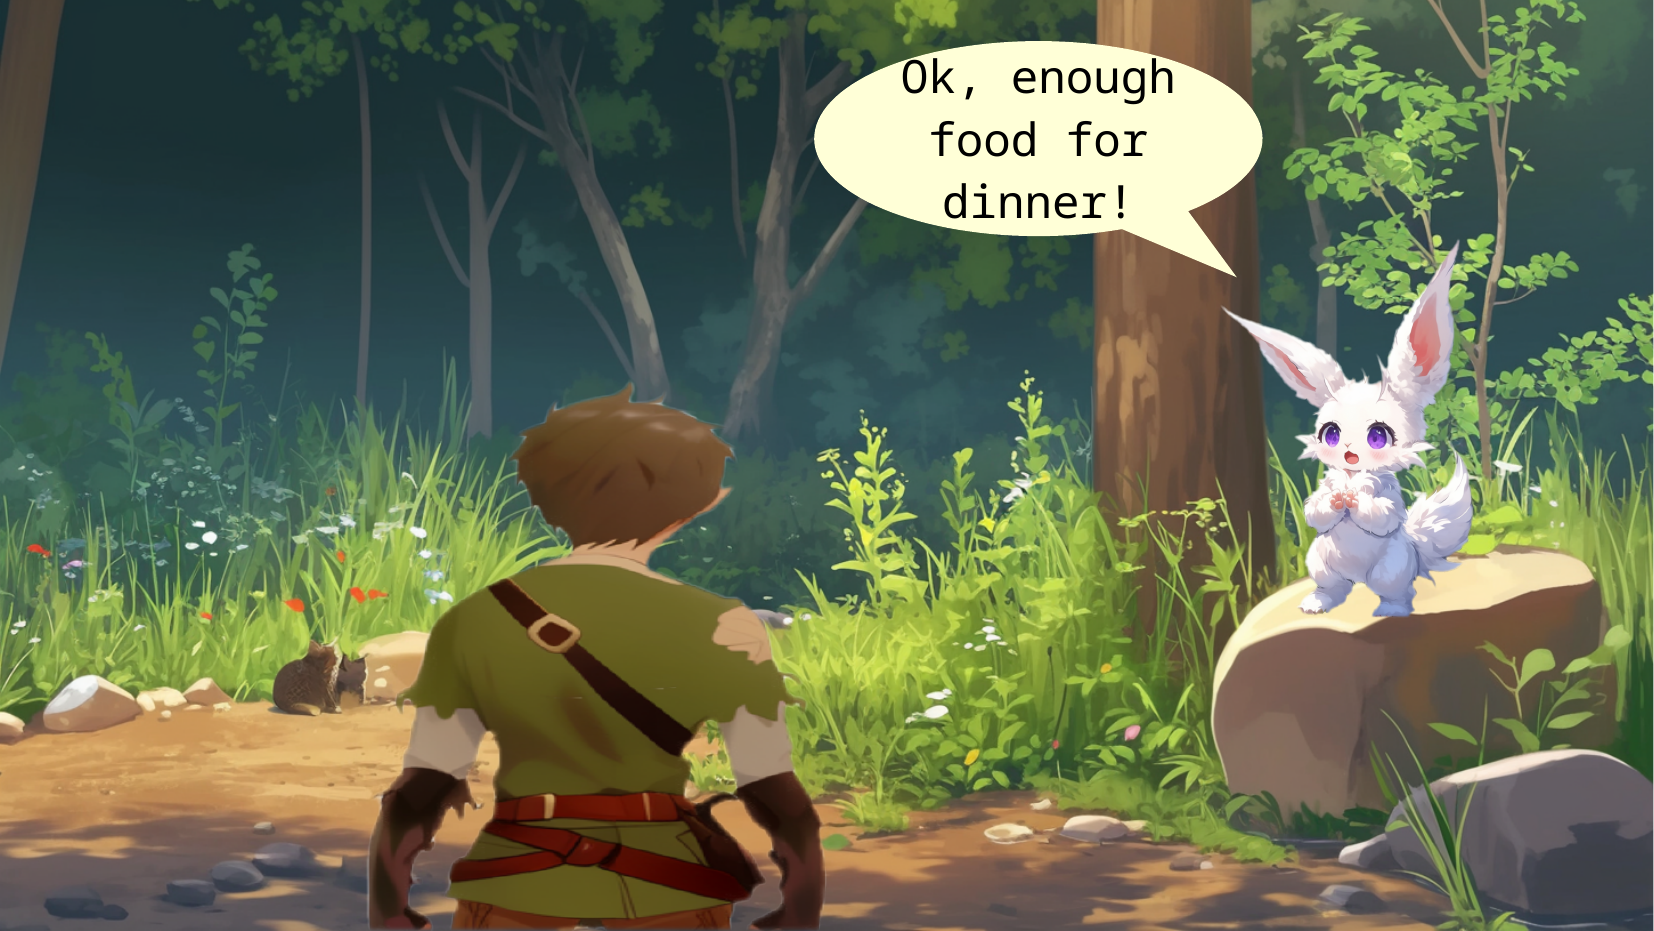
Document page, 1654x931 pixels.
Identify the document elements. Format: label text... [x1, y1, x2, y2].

picture [0, 0, 1654, 931]
text_box Ok, enough food for dinner! [814, 41, 1263, 238]
